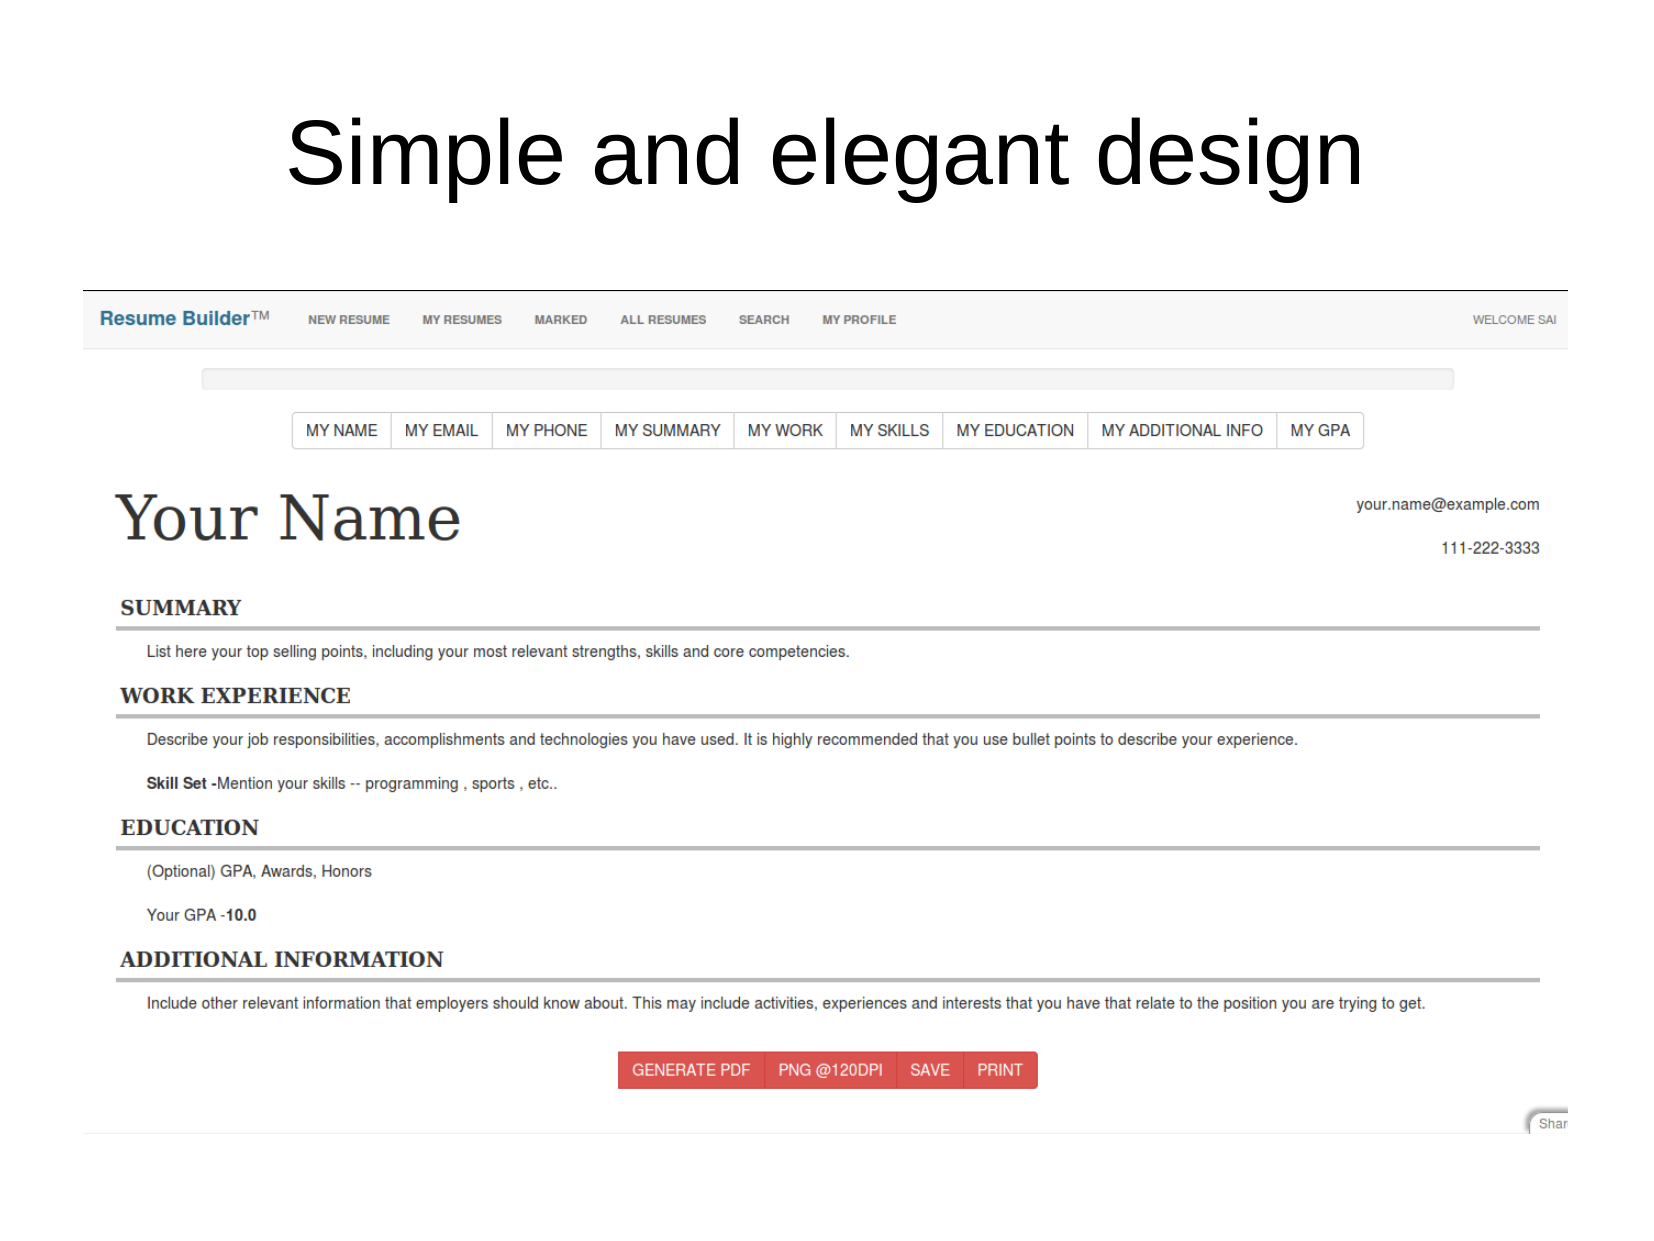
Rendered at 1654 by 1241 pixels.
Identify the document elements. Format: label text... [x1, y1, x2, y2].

title Simple and elegant design [82, 49, 1571, 257]
picture [83, 290, 1568, 1134]
